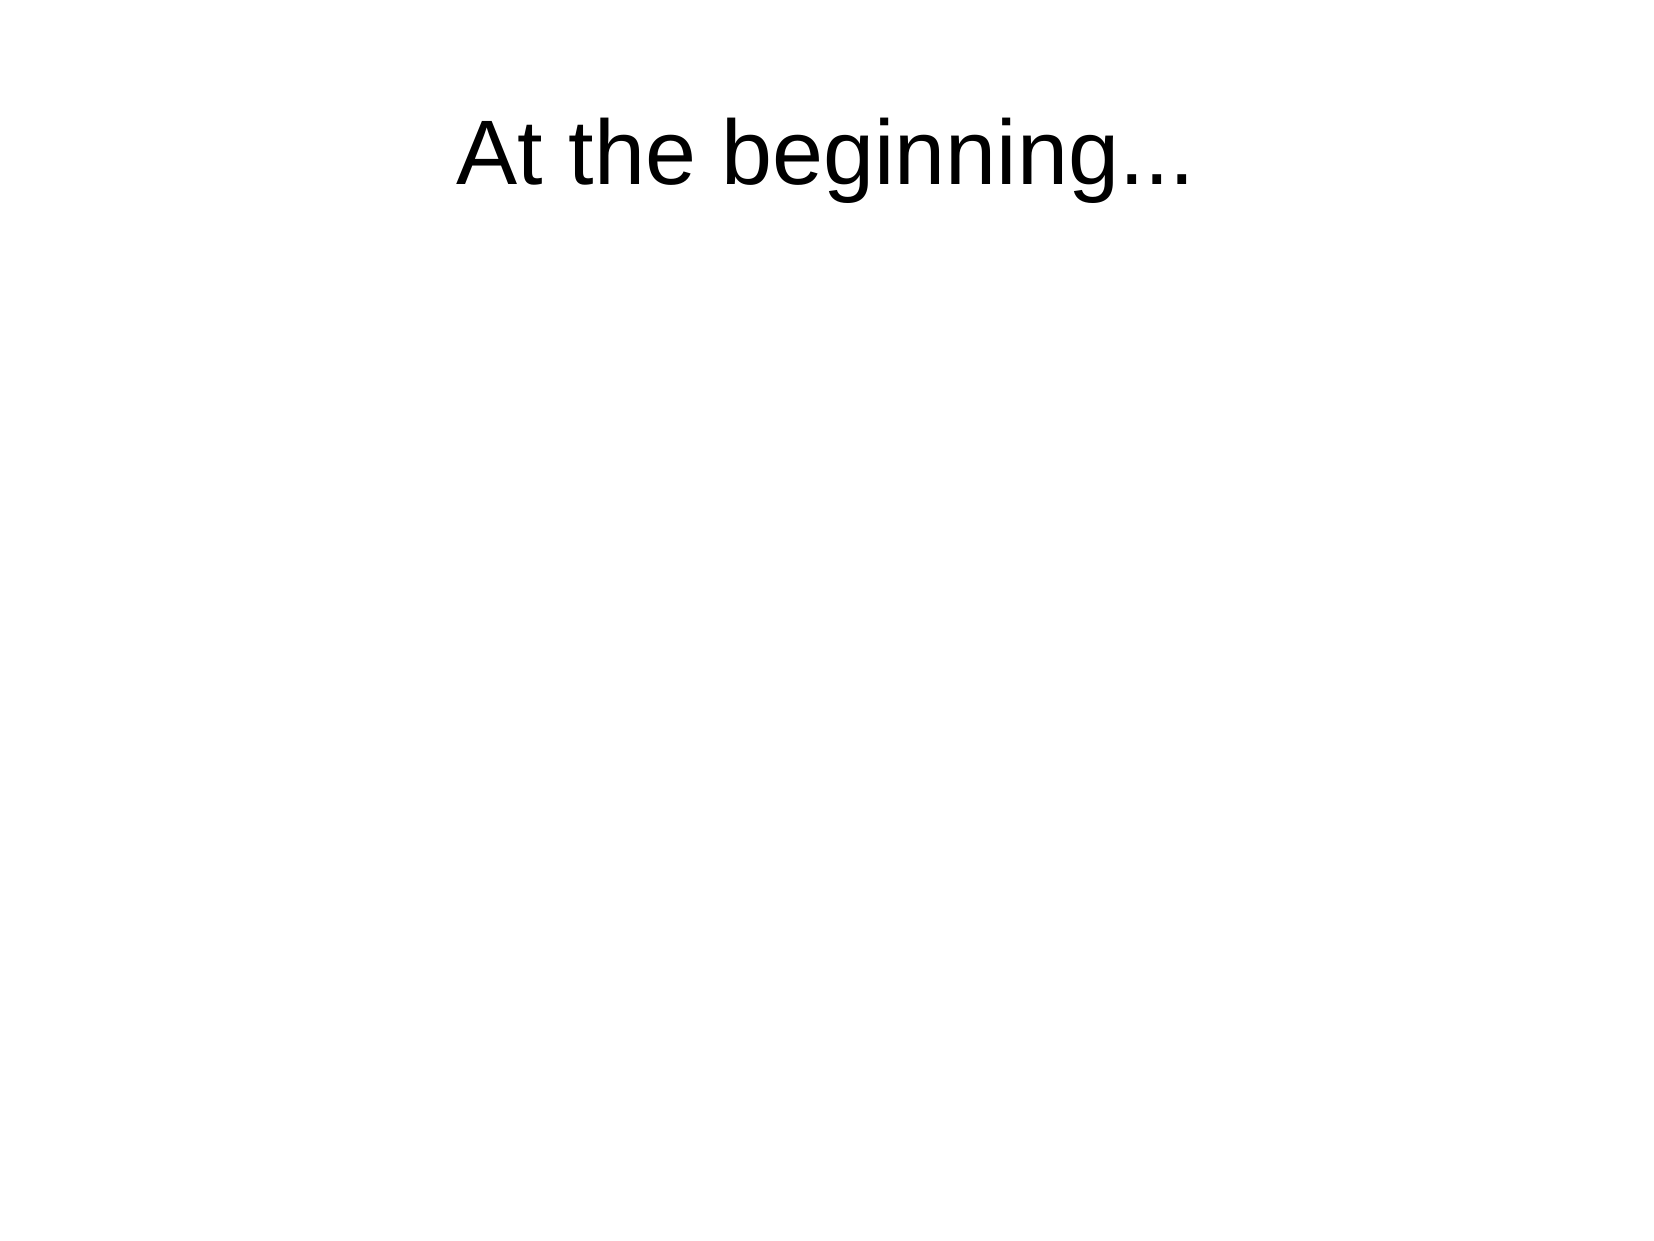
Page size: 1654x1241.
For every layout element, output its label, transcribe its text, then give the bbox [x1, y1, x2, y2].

title At the beginning... [82, 49, 1571, 257]
